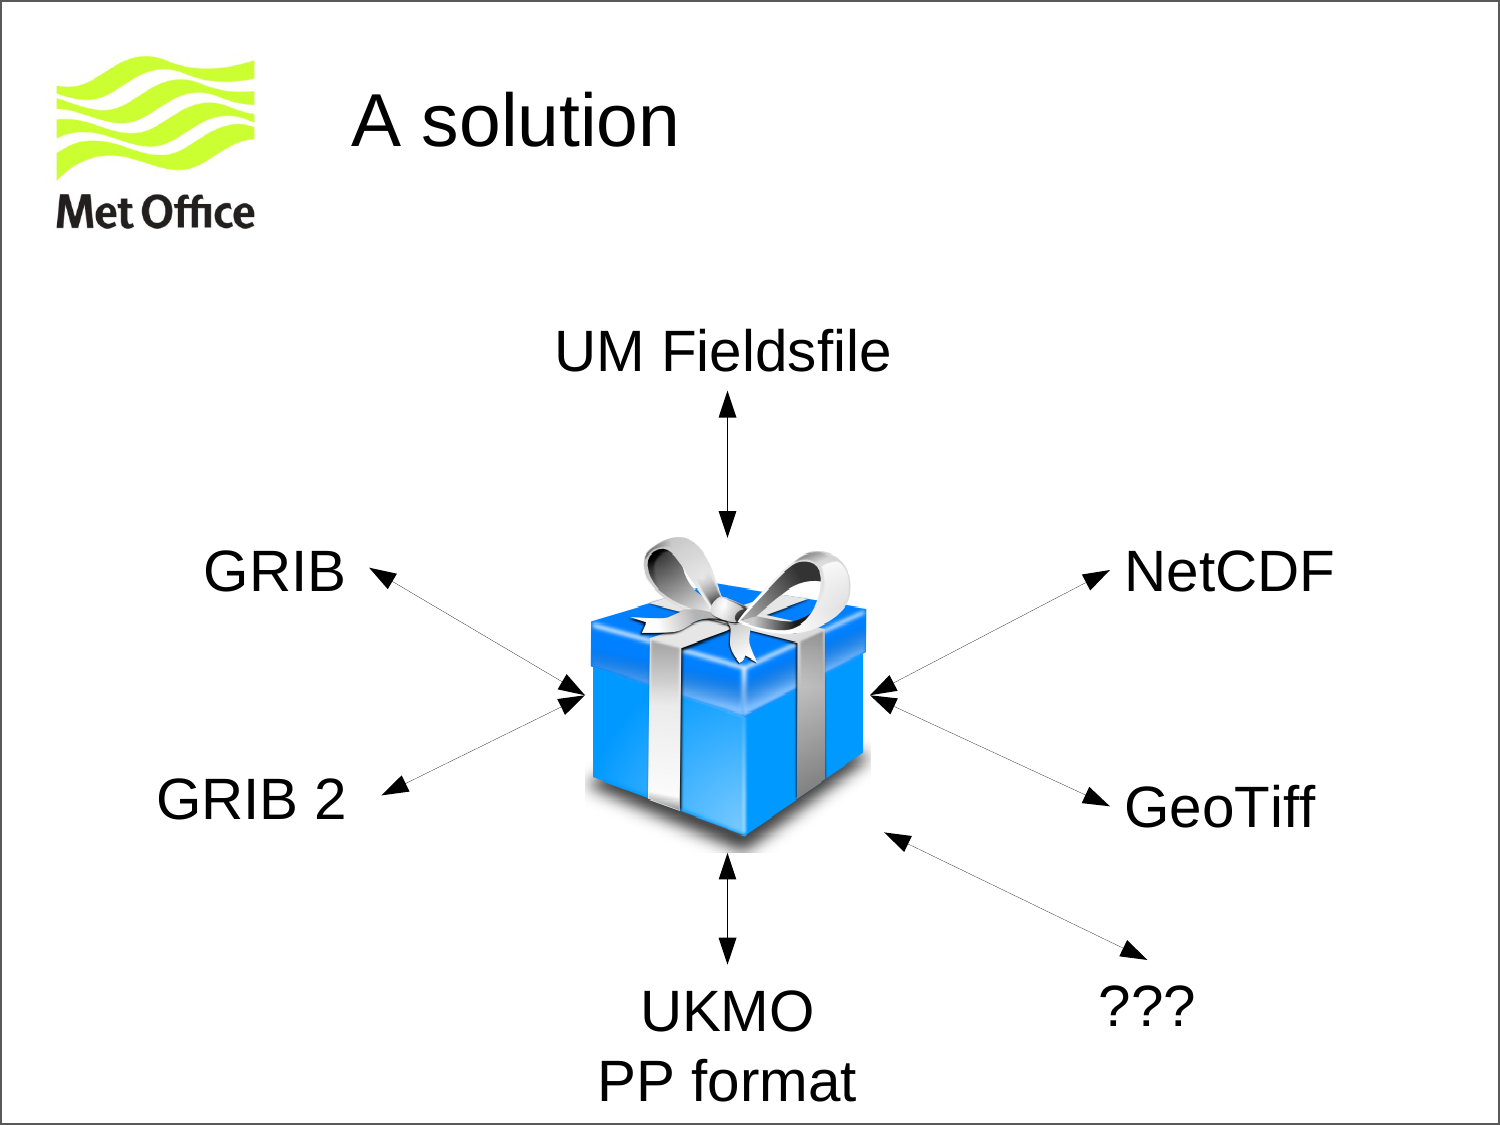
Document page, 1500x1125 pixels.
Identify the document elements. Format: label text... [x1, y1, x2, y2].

picture [24, 21, 287, 262]
text_box UM Fieldsfile [540, 305, 916, 390]
text_box GeoTiff [1110, 761, 1366, 852]
text_box GRIB 2 [141, 752, 382, 838]
text_box UKMO PP format [570, 964, 886, 1121]
text_box GRIB [189, 525, 370, 610]
text_box ??? [990, 960, 1306, 1116]
picture [585, 537, 871, 853]
text_box NetCDF [1110, 525, 1366, 616]
text_box A solution [336, 63, 696, 170]
